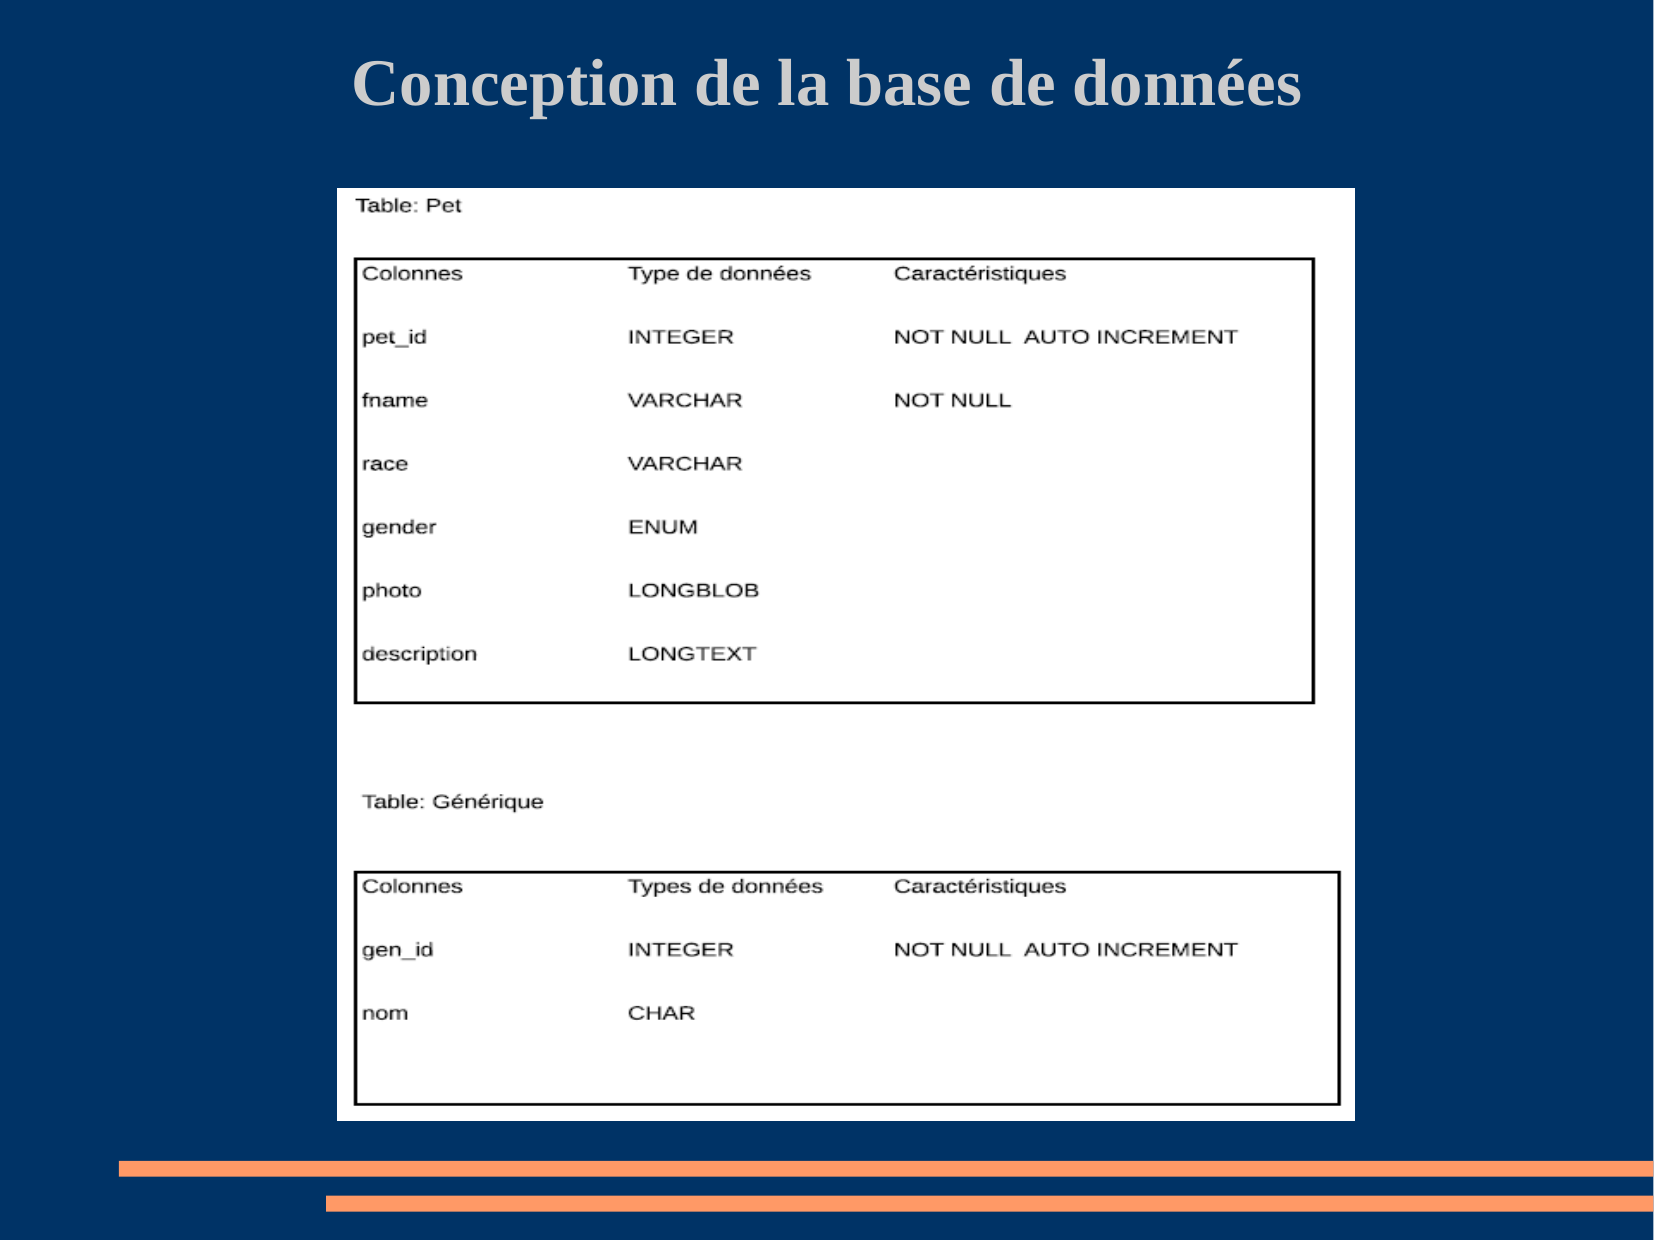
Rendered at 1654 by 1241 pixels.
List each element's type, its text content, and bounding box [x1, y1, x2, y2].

subtitle Conception de la base de données [121, 46, 1534, 1132]
